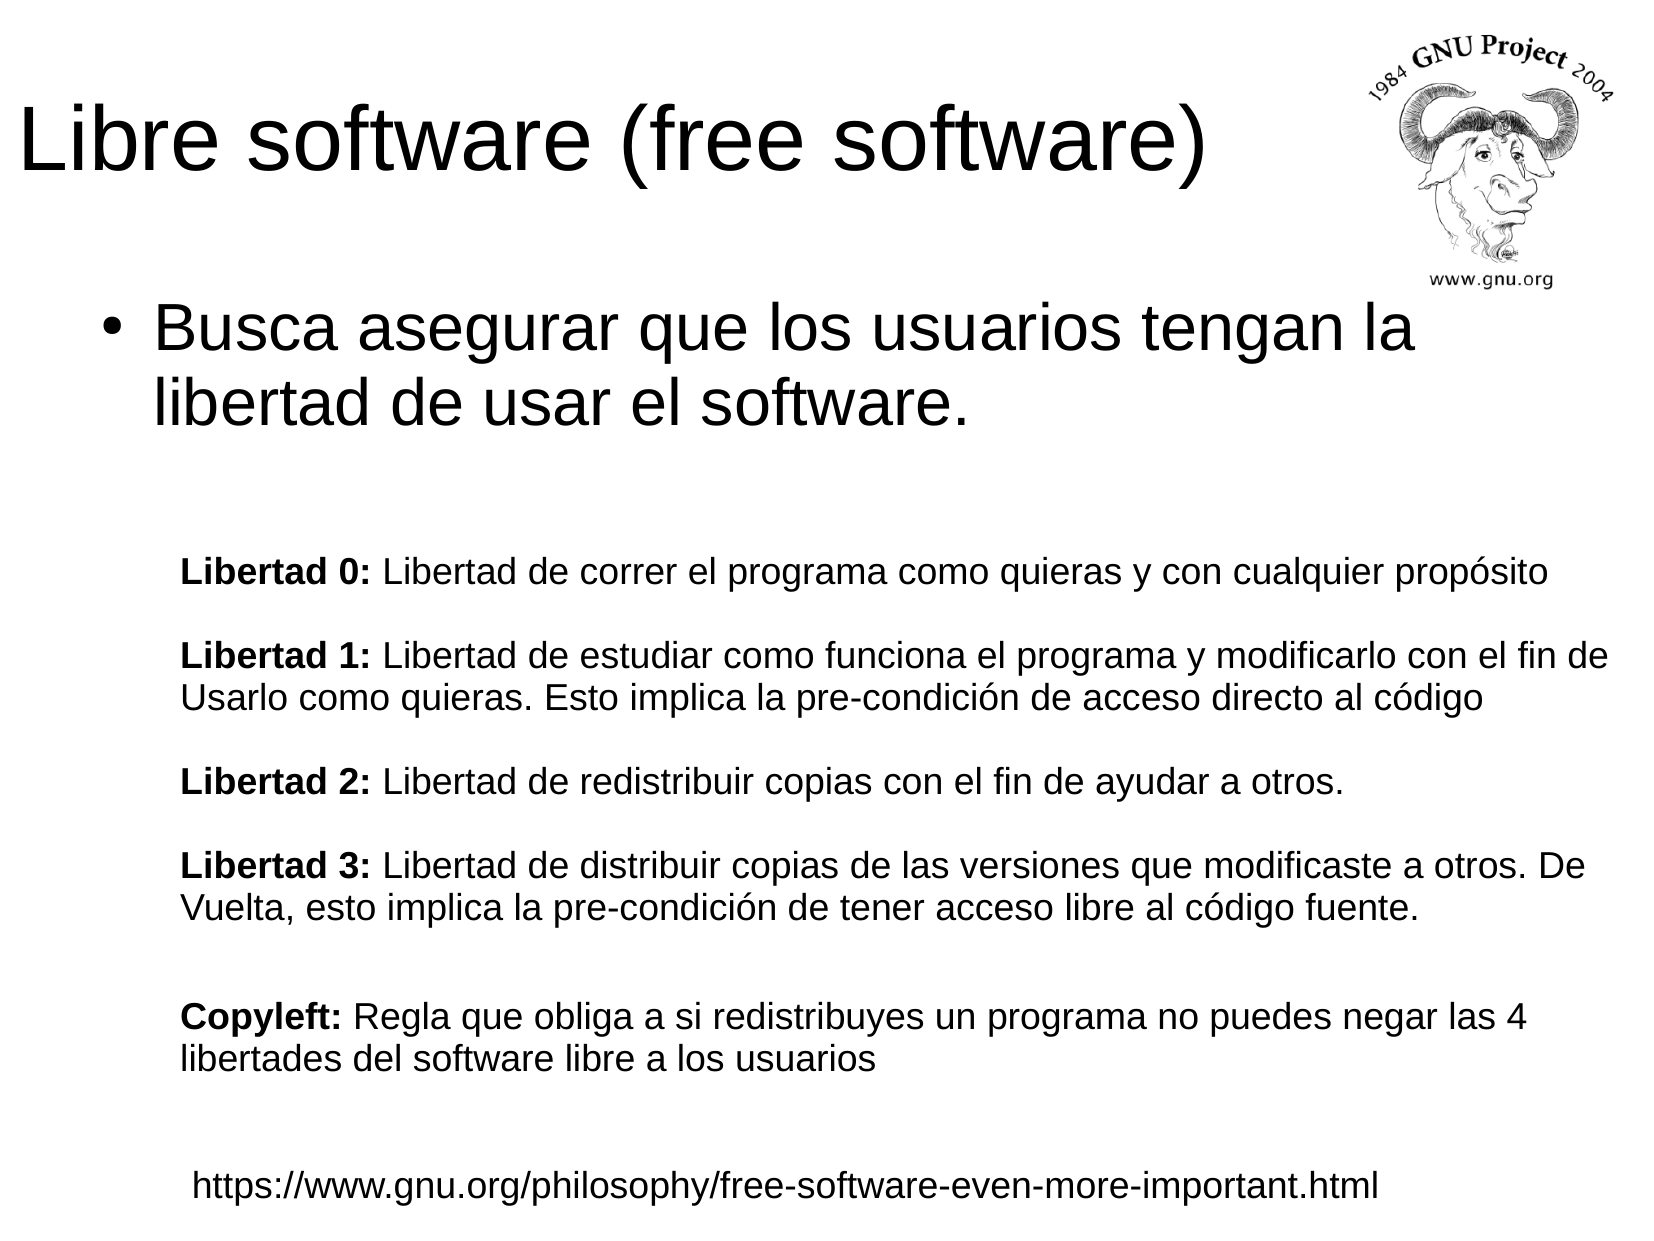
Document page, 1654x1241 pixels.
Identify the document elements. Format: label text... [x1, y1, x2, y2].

text_box Libertad 0: Libertad de correr el programa como quieras y con cualquier propósito Libertad 1: Libertad de estudiar como funciona el programa y modificarlo con el fin de Usarlo como quieras. Esto implica la pre-condición de acceso directo al código Libertad 2: Libertad de redistribuir copias con el fin de ayudar a otros. Libertad 3: Libertad de distribuir copias de las versiones que modificaste a otros. De Vuelta, esto implica la pre-condición de tener acceso libre al código fuente. [165, 543, 1625, 937]
text_box Copyleft: Regla que obliga a si redistribuyes un programa no puedes negar las 4 libertades del software libre a los usuarios [165, 987, 1554, 1087]
text_box https://www.gnu.org/philosophy/free-software-even-more-important.html [177, 1157, 1395, 1215]
title Libre software (free software) [0, 35, 1358, 243]
picture [1358, 30, 1619, 291]
list Busca asegurar que los usuarios tengan la libertad de usar el software. [82, 290, 1571, 1010]
